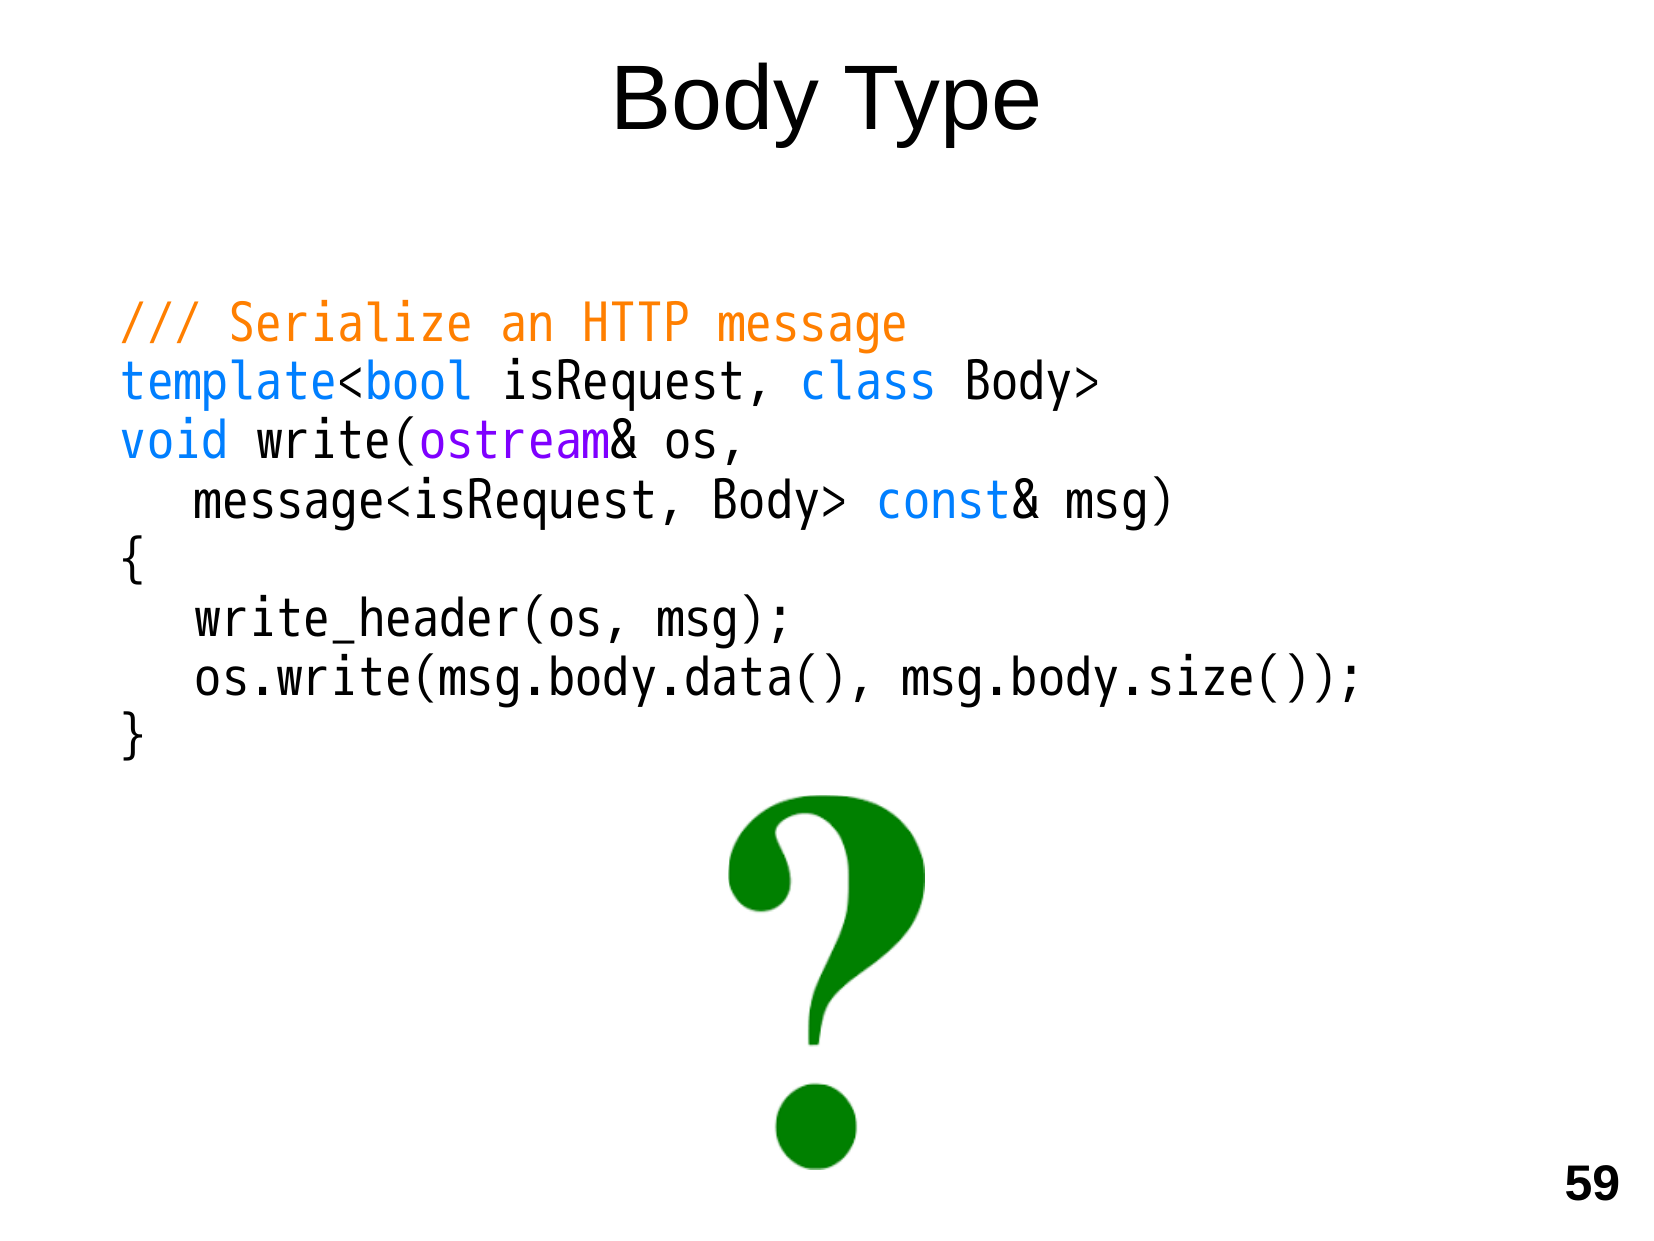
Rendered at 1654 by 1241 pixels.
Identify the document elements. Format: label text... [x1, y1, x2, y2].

picture [728, 795, 925, 1171]
title Body Type [82, 15, 1571, 181]
text_box /// Serialize an HTTP message template<bool isRequest, class Body> void write(ostream& os, message<isRequest, Body> const& msg) { write_header(os, msg); os.write(msg.body.data(), msg.body.size()); } [104, 287, 1575, 771]
